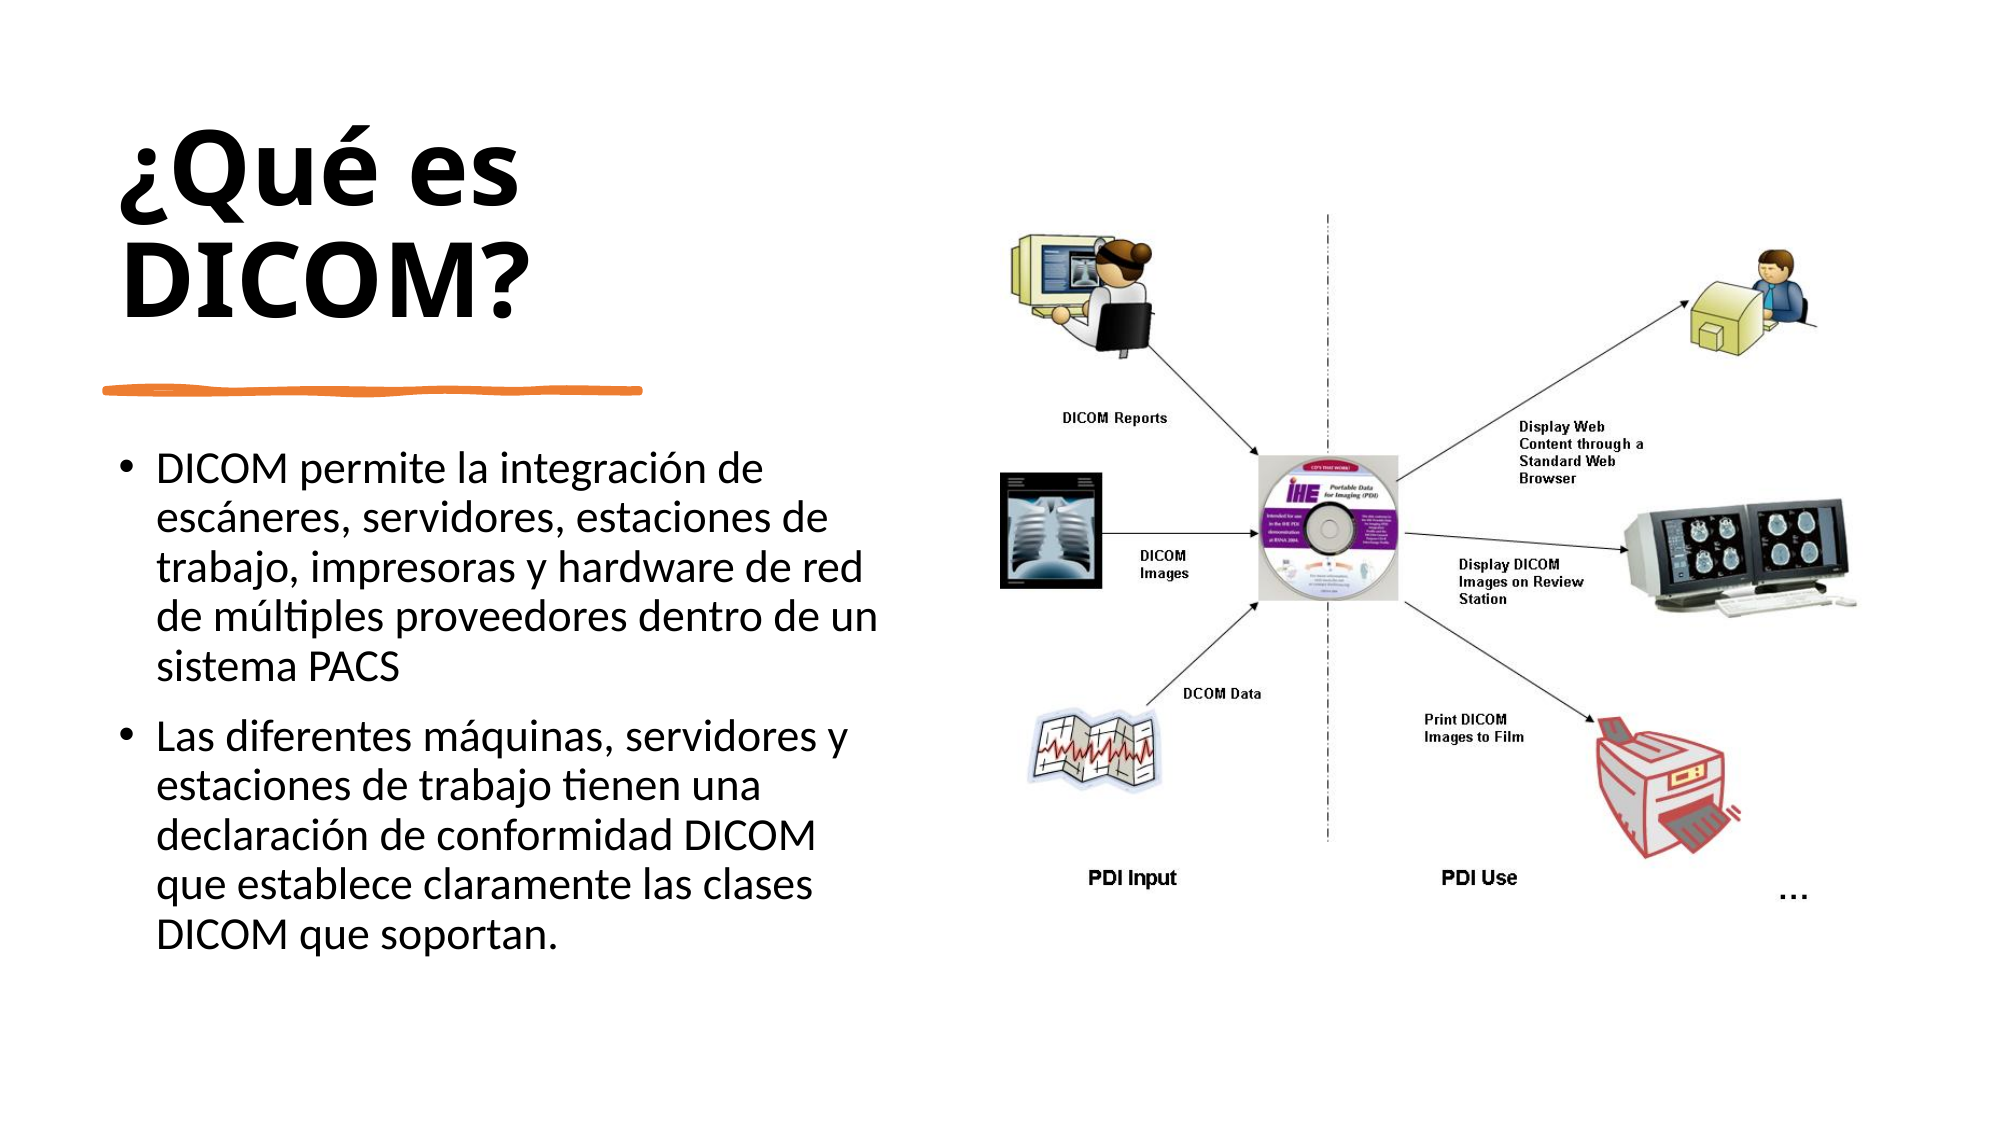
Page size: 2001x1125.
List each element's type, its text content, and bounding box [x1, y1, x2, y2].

title ¿Qué es DICOM? [103, 104, 894, 348]
text_box [105, 387, 640, 394]
picture [1000, 213, 1896, 912]
list DICOM permite la integración de escáneres, servidores, estaciones de trabajo, impresoras y hardware de red de múltiples proveedores dentro de un sistema PACS Las diferentes máquinas, servidores y estaciones de trabajo tienen una declaración de conformidad DICOM que establece claramente las clases DICOM que soportan. [103, 436, 894, 1019]
